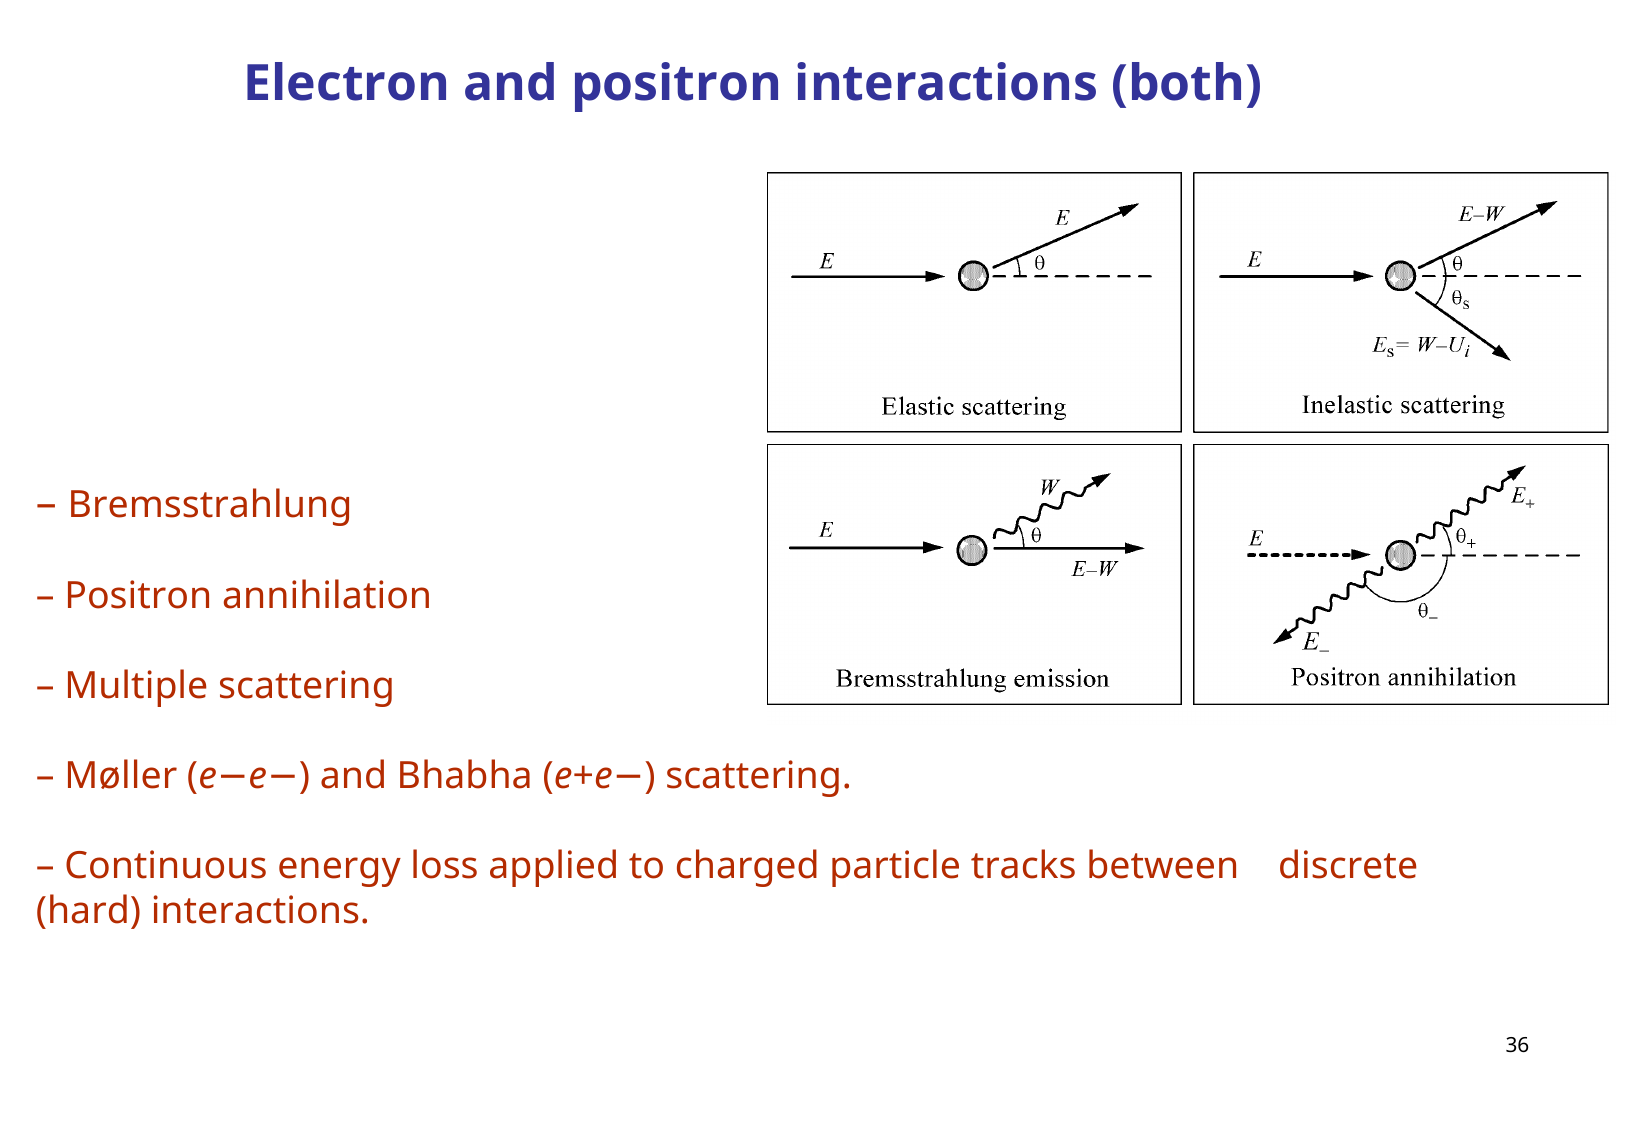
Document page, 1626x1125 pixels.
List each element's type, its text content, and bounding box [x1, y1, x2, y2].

picture [767, 172, 1616, 725]
text_box Electron and positron interactions (both) [151, 42, 1356, 119]
text_box – Bremsstrahlung – Positron annihilation – Multiple scattering – Møller (e−e−) and Bhabha (e+e−) scattering. – Continuous energy loss applied to charged particle tracks between discrete (hard) interactions. [21, 467, 1546, 939]
